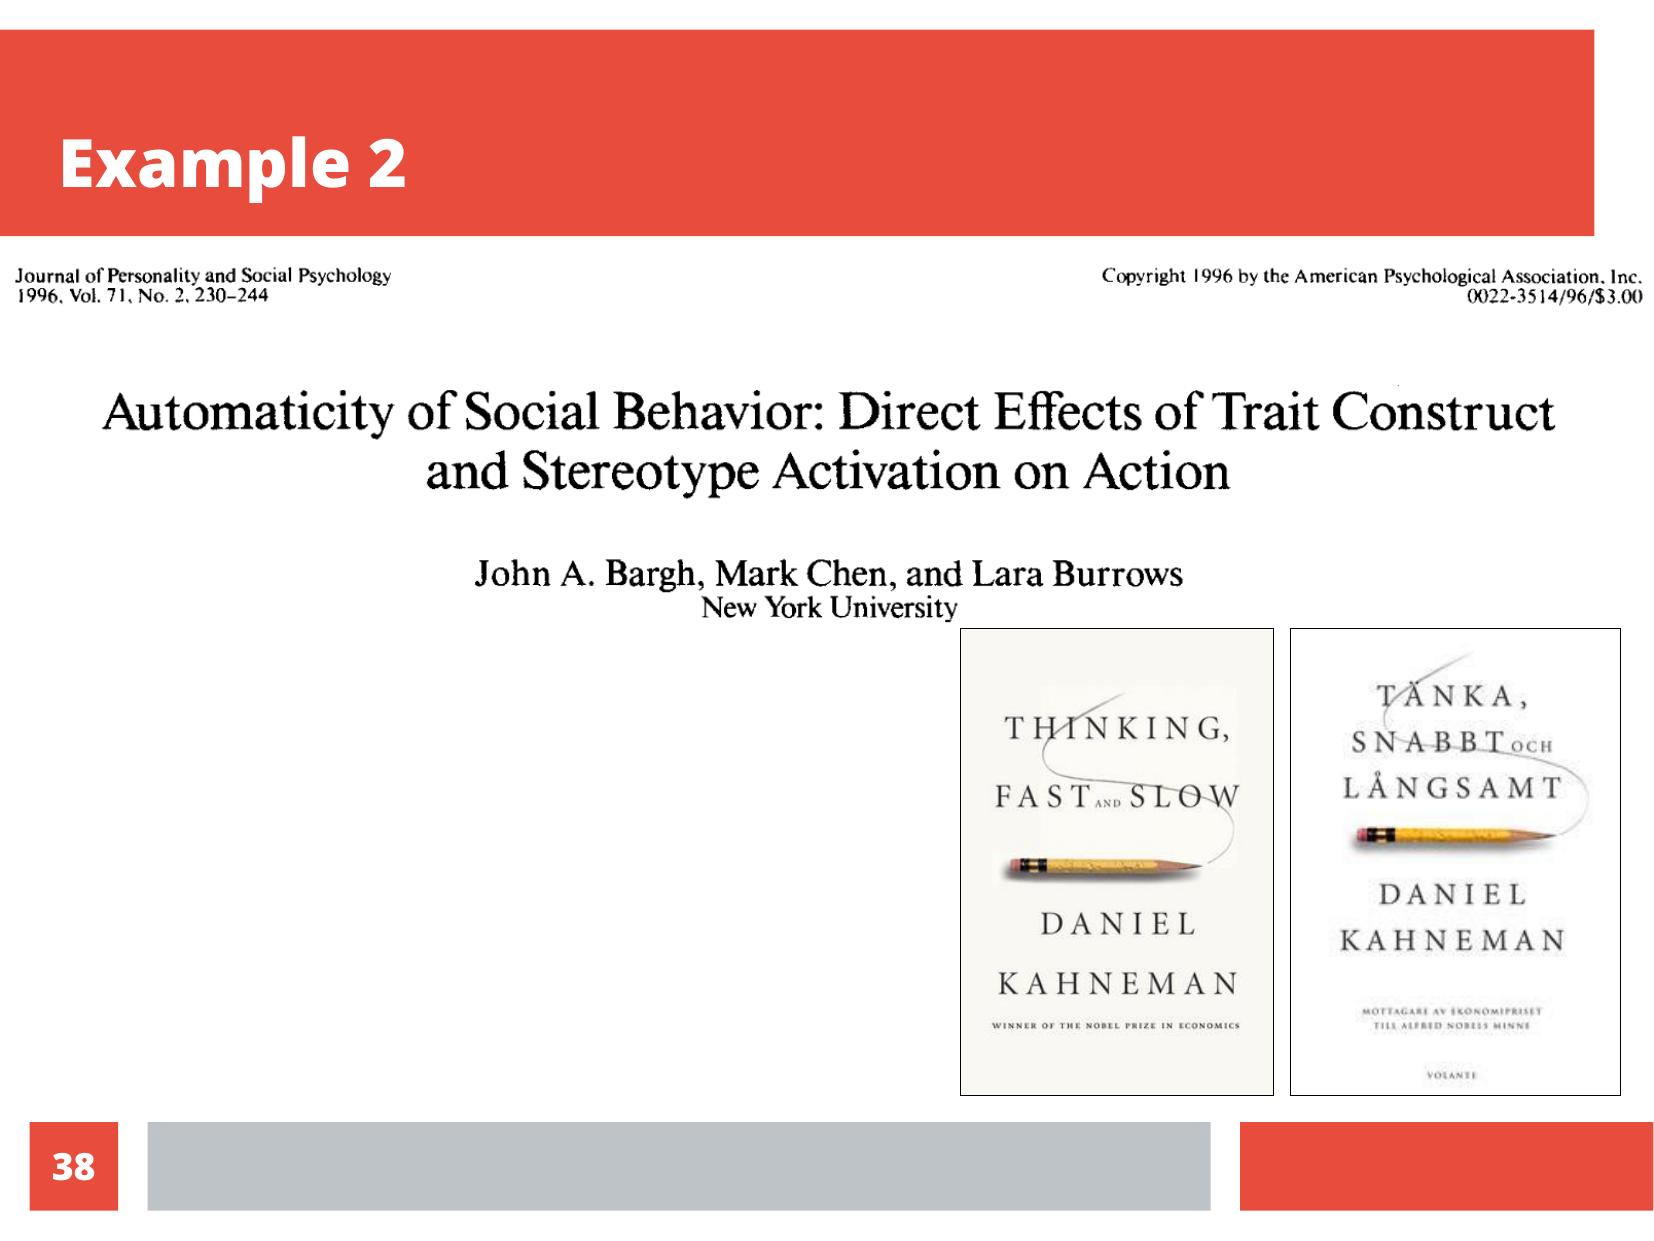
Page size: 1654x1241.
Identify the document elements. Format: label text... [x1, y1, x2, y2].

picture [0, 254, 1654, 1096]
title Example 2 [59, 59, 1595, 207]
